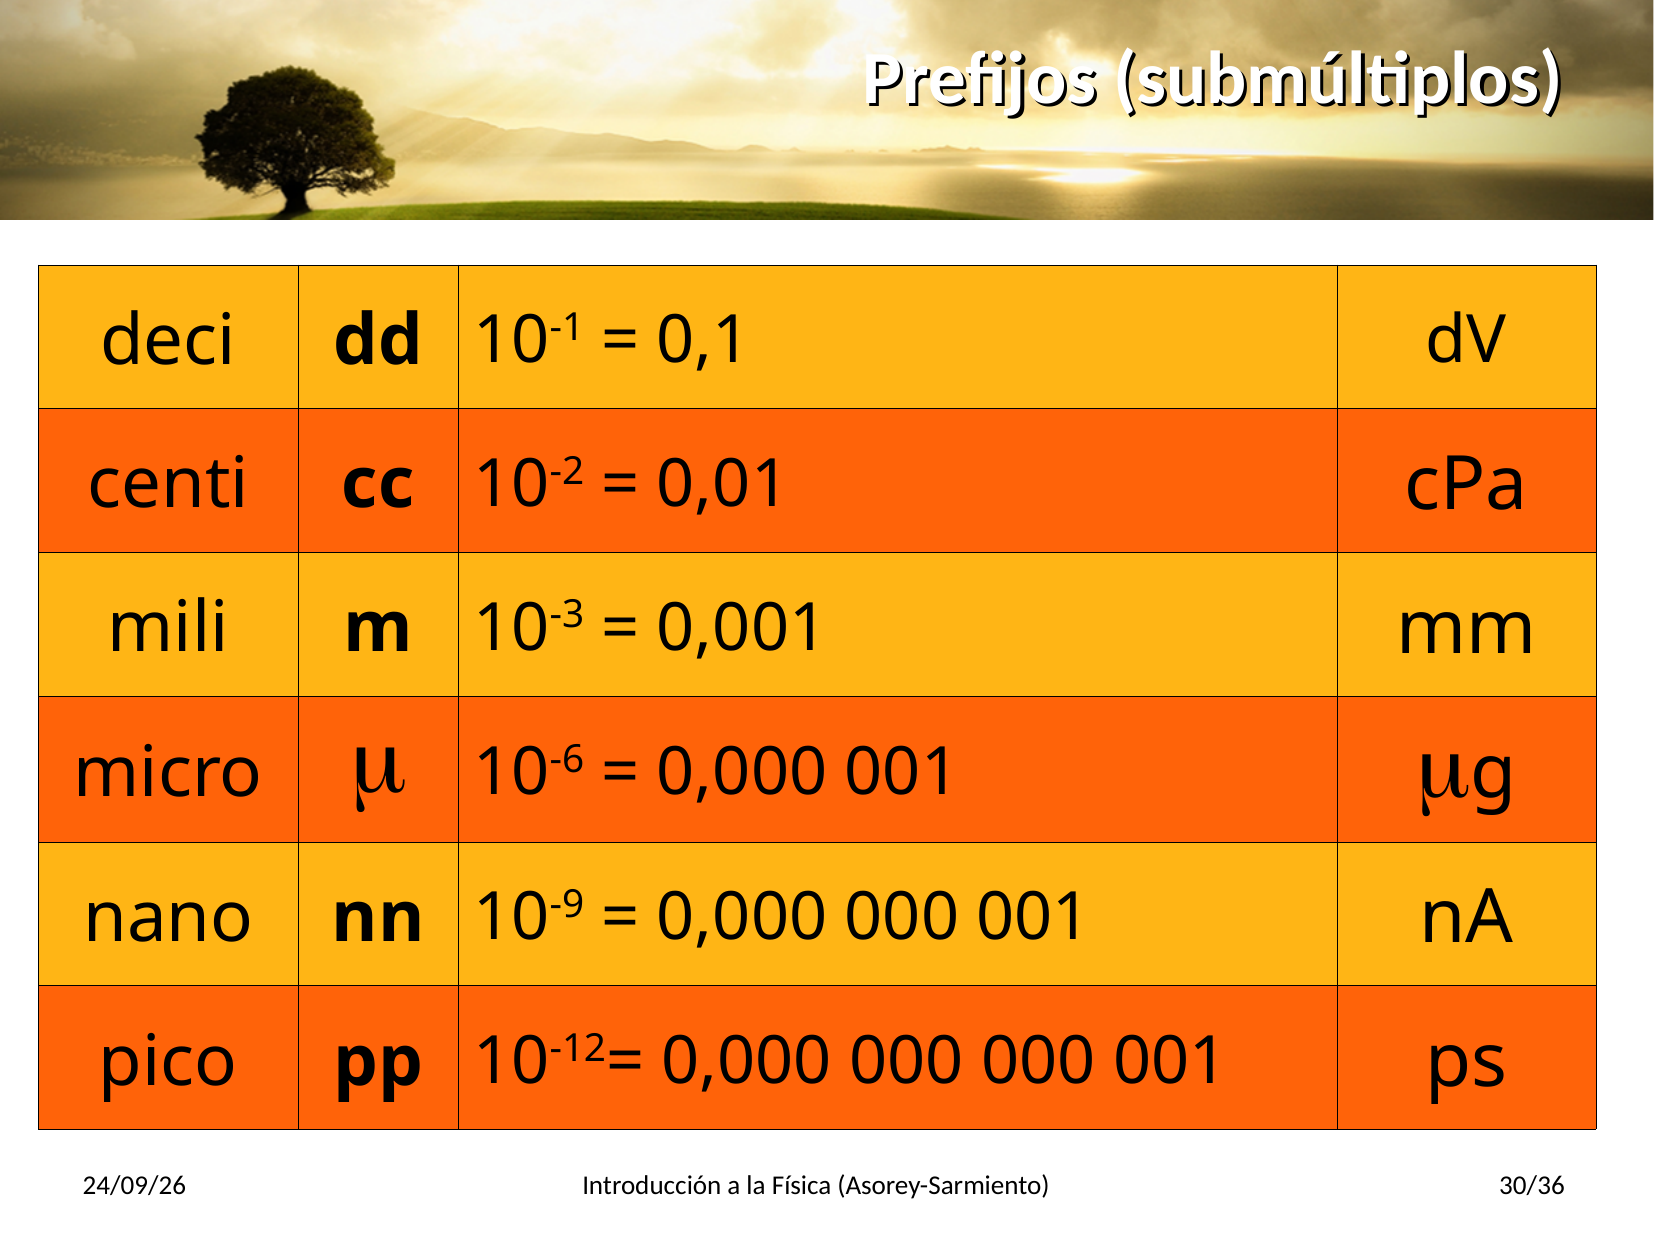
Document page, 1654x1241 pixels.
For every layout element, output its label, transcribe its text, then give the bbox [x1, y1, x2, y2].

table_cell centi [39, 409, 298, 552]
table_cell m [299, 697, 458, 842]
table_cell m [299, 553, 458, 696]
table_cell cPa [1338, 409, 1596, 552]
picture [0, 0, 1654, 220]
table_cell mili [39, 553, 298, 696]
table_cell 10-12= 0,000 000 000 001 [459, 986, 1337, 1129]
table_cell mg [1338, 697, 1596, 842]
table_cell nano [39, 843, 298, 985]
table_header dd [299, 266, 458, 408]
table_cell mm [1338, 553, 1596, 696]
title Prefijos (submúltiplos) [75, 19, 1564, 151]
table_header deci [39, 266, 298, 408]
table_cell 10-2 = 0,01 [459, 409, 1337, 552]
table_cell pp [299, 986, 458, 1129]
table_cell pico [39, 986, 298, 1129]
table_cell 10-3 = 0,001 [459, 553, 1337, 696]
table_header dV [1338, 266, 1596, 408]
table_cell nA [1338, 843, 1596, 985]
table_header 10-1 = 0,1 [459, 266, 1337, 408]
table_cell micro [39, 697, 298, 842]
table_cell nn [299, 843, 458, 985]
table_cell cc [299, 409, 458, 552]
table_cell ps [1338, 986, 1596, 1129]
table_cell 10-6 = 0,000 001 [459, 697, 1337, 842]
table_cell 10-9 = 0,000 000 001 [459, 843, 1337, 985]
